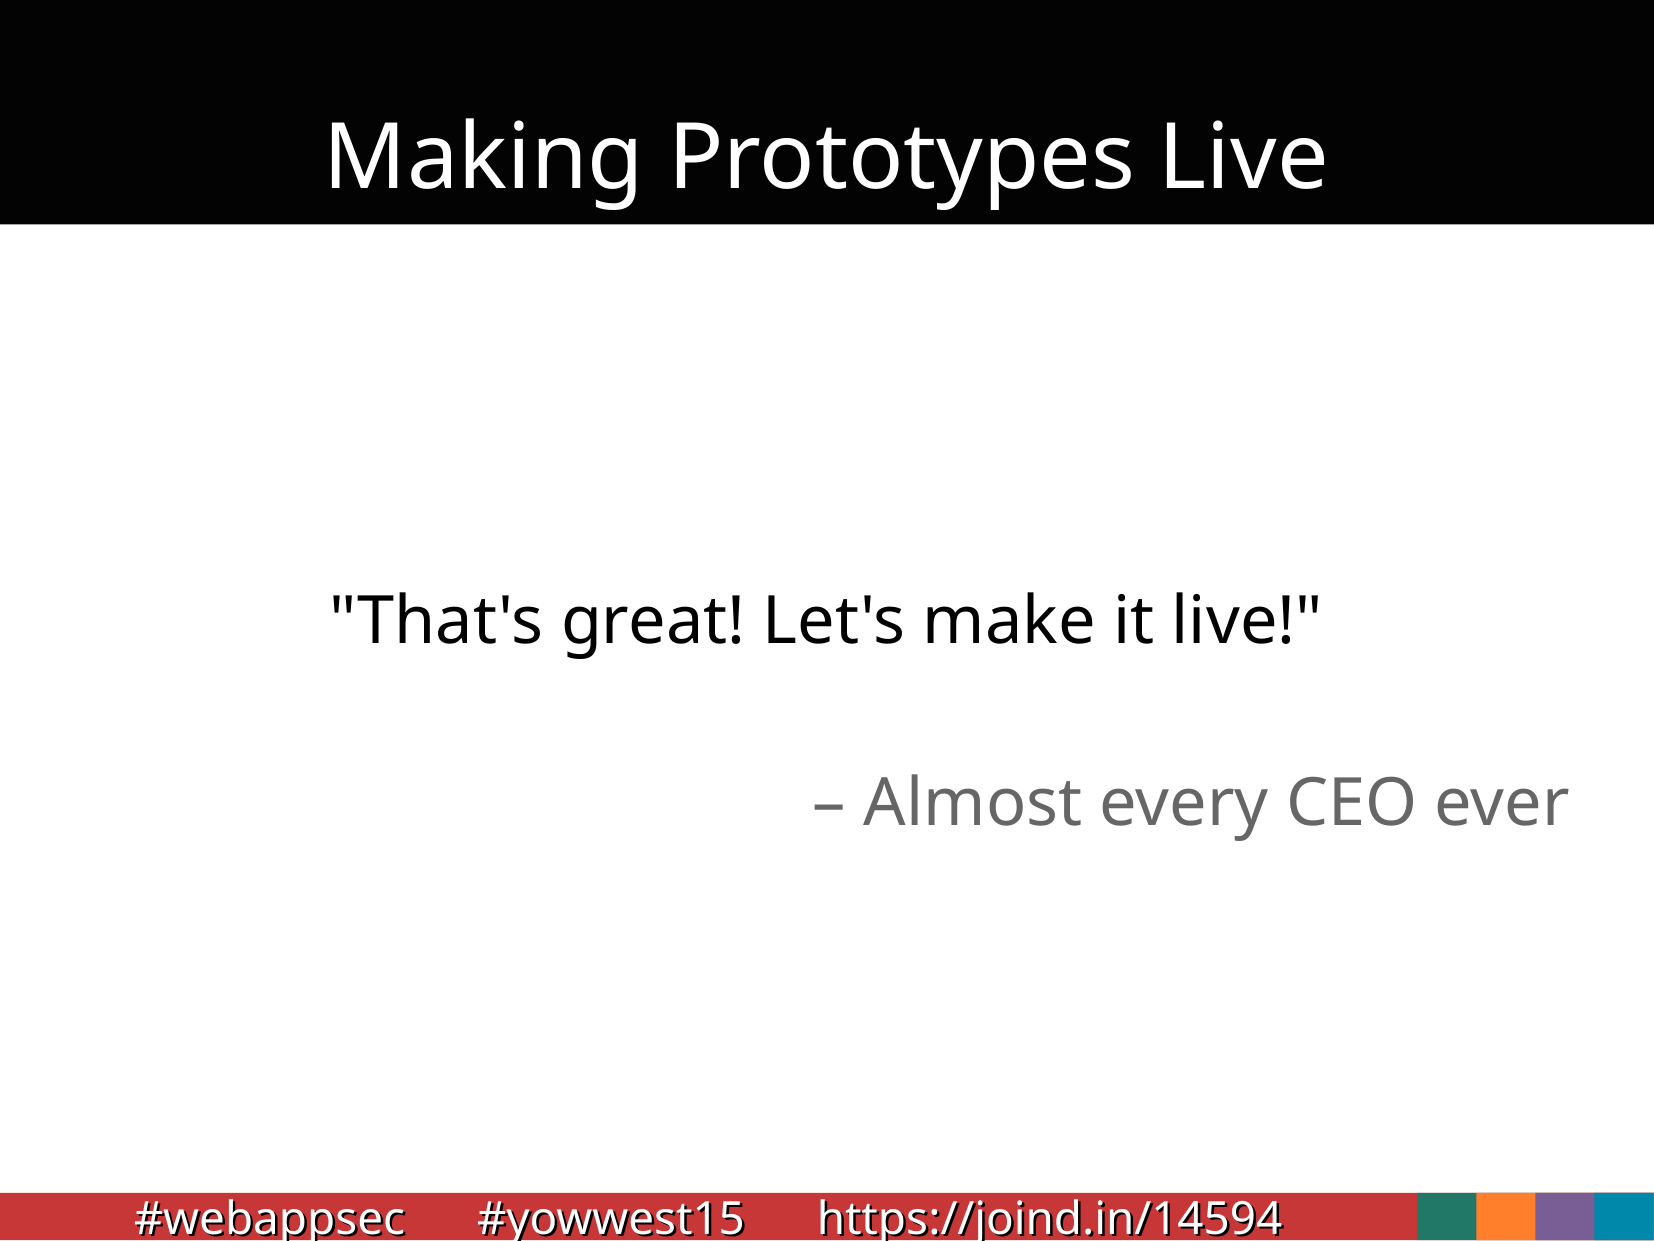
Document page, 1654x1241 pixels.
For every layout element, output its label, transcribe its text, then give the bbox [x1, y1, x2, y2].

subtitle "That's great! Let's make it live!" – Almost every CEO ever [82, 349, 1571, 1069]
title Making Prototypes Live [82, 49, 1571, 257]
text_box [0, 0, 1654, 225]
